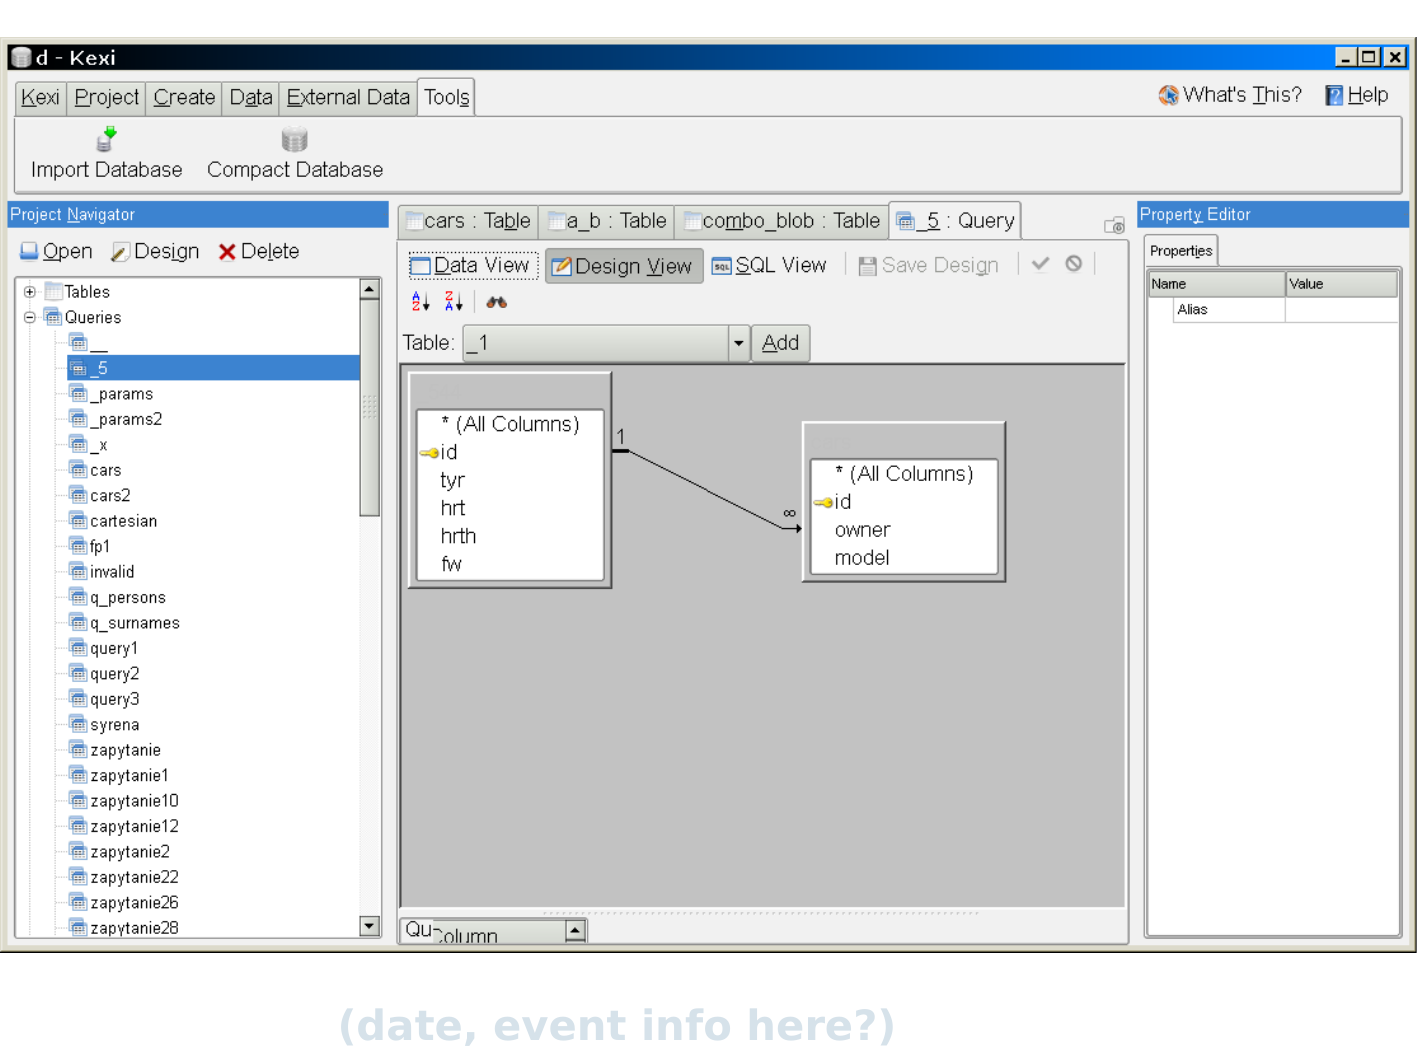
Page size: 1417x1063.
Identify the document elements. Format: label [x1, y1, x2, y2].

picture [0, 37, 1417, 953]
